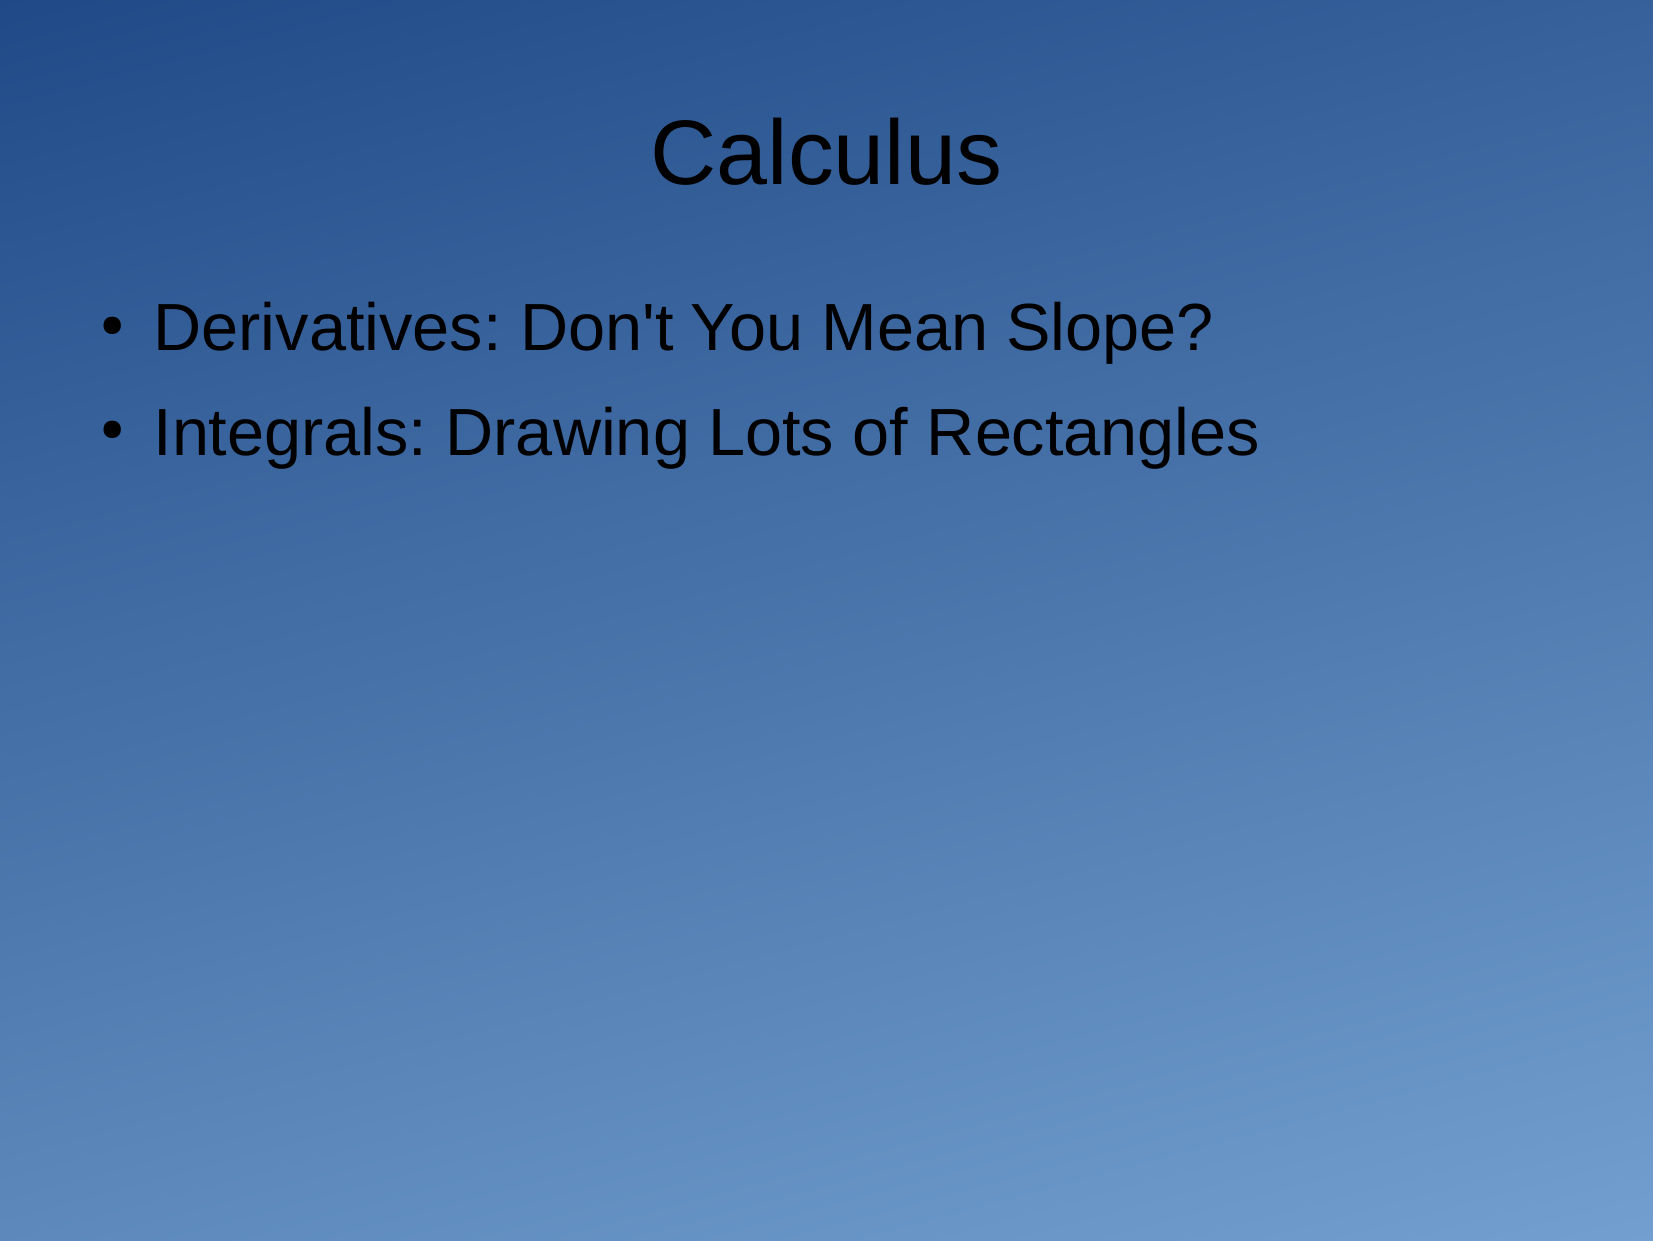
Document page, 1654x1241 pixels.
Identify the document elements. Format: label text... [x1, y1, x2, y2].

title Calculus [82, 49, 1571, 257]
list Derivatives: Don't You Mean Slope? Integrals: Drawing Lots of Rectangles [82, 290, 1571, 1010]
